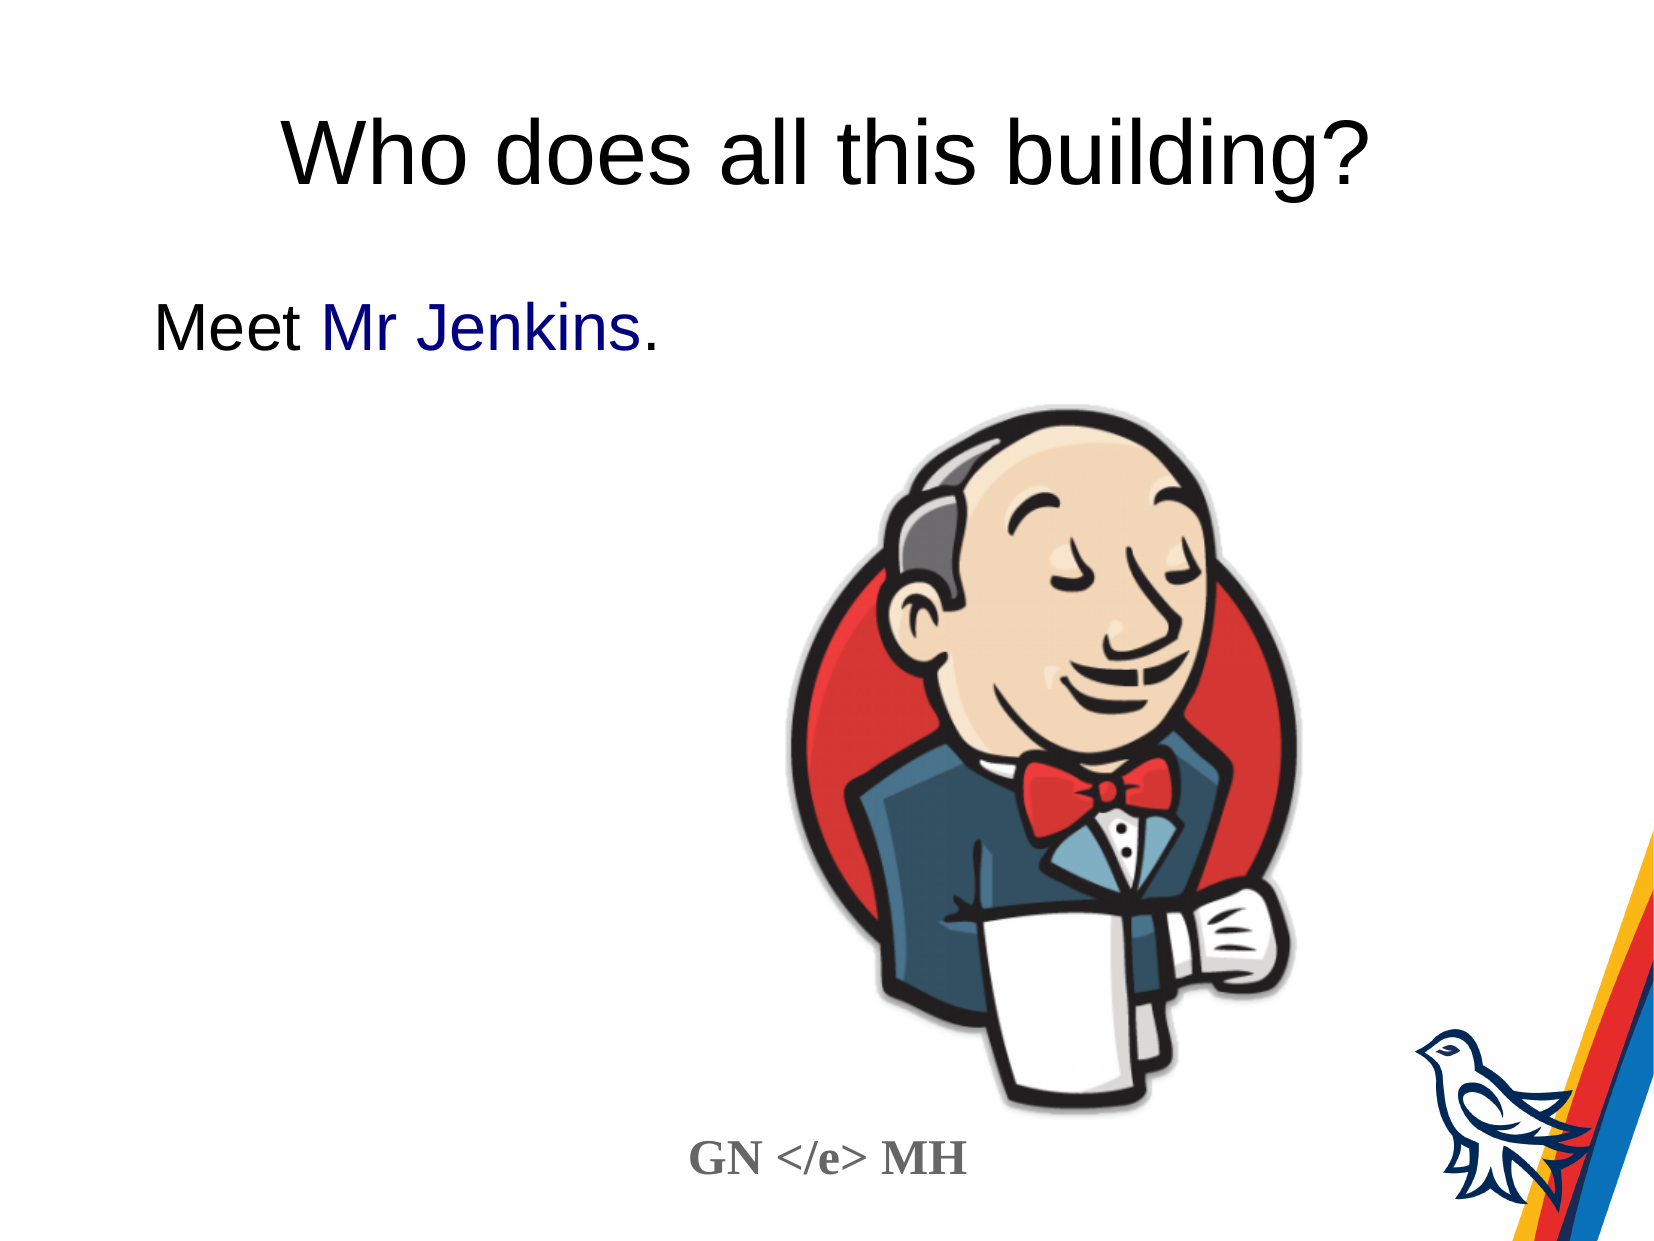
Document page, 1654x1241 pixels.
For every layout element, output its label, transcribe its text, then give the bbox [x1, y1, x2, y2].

picture [596, 312, 1654, 1241]
list Meet Mr Jenkins. [82, 290, 1571, 390]
title Who does all this building? [82, 49, 1571, 257]
